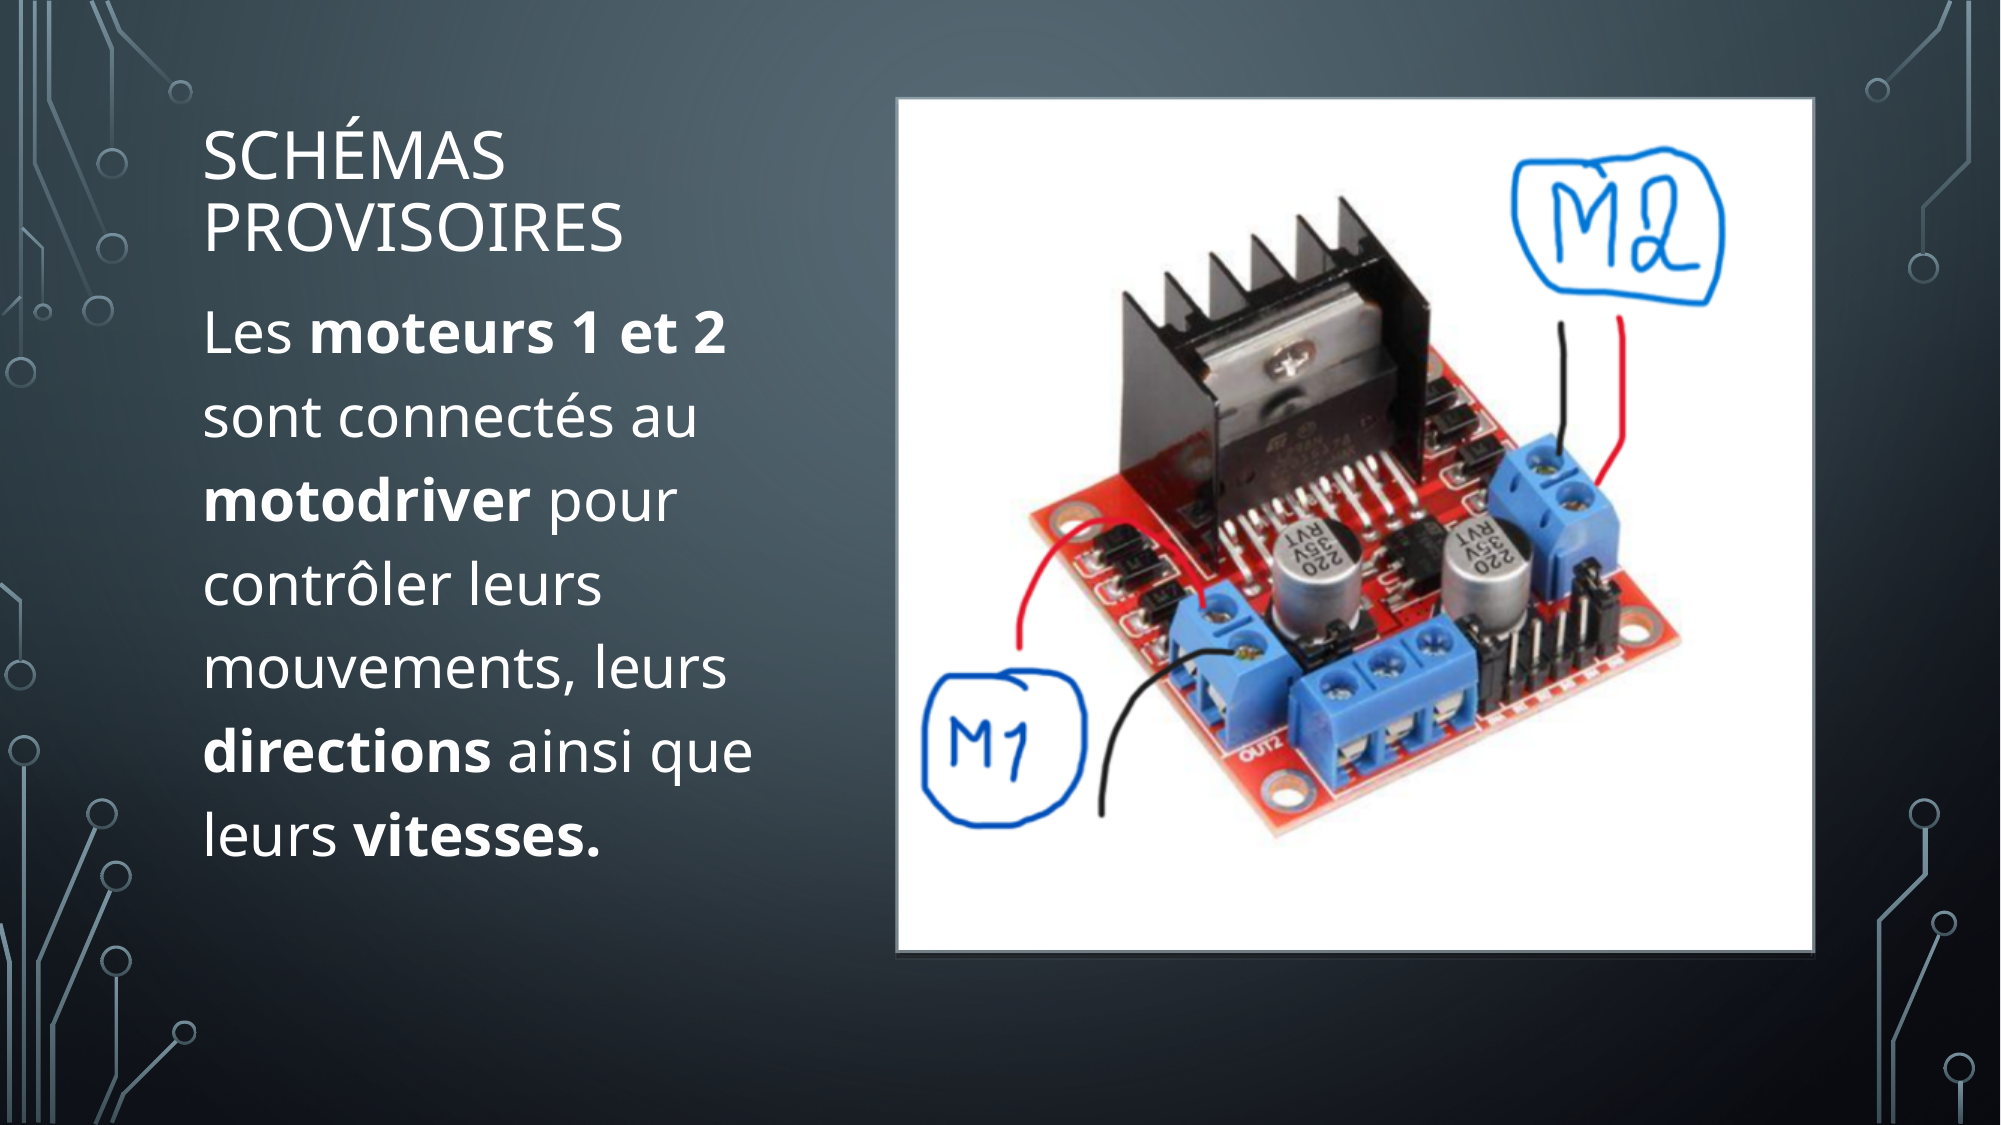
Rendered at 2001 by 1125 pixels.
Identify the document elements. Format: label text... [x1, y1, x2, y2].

title Schémas provisoires [187, 99, 842, 273]
list Les moteurs 1 et 2 sont connectés au motodriver pour contrôler leurs mouvements, leurs directions ainsi que leurs vitesses. [187, 273, 842, 965]
picture [898, 99, 1813, 950]
